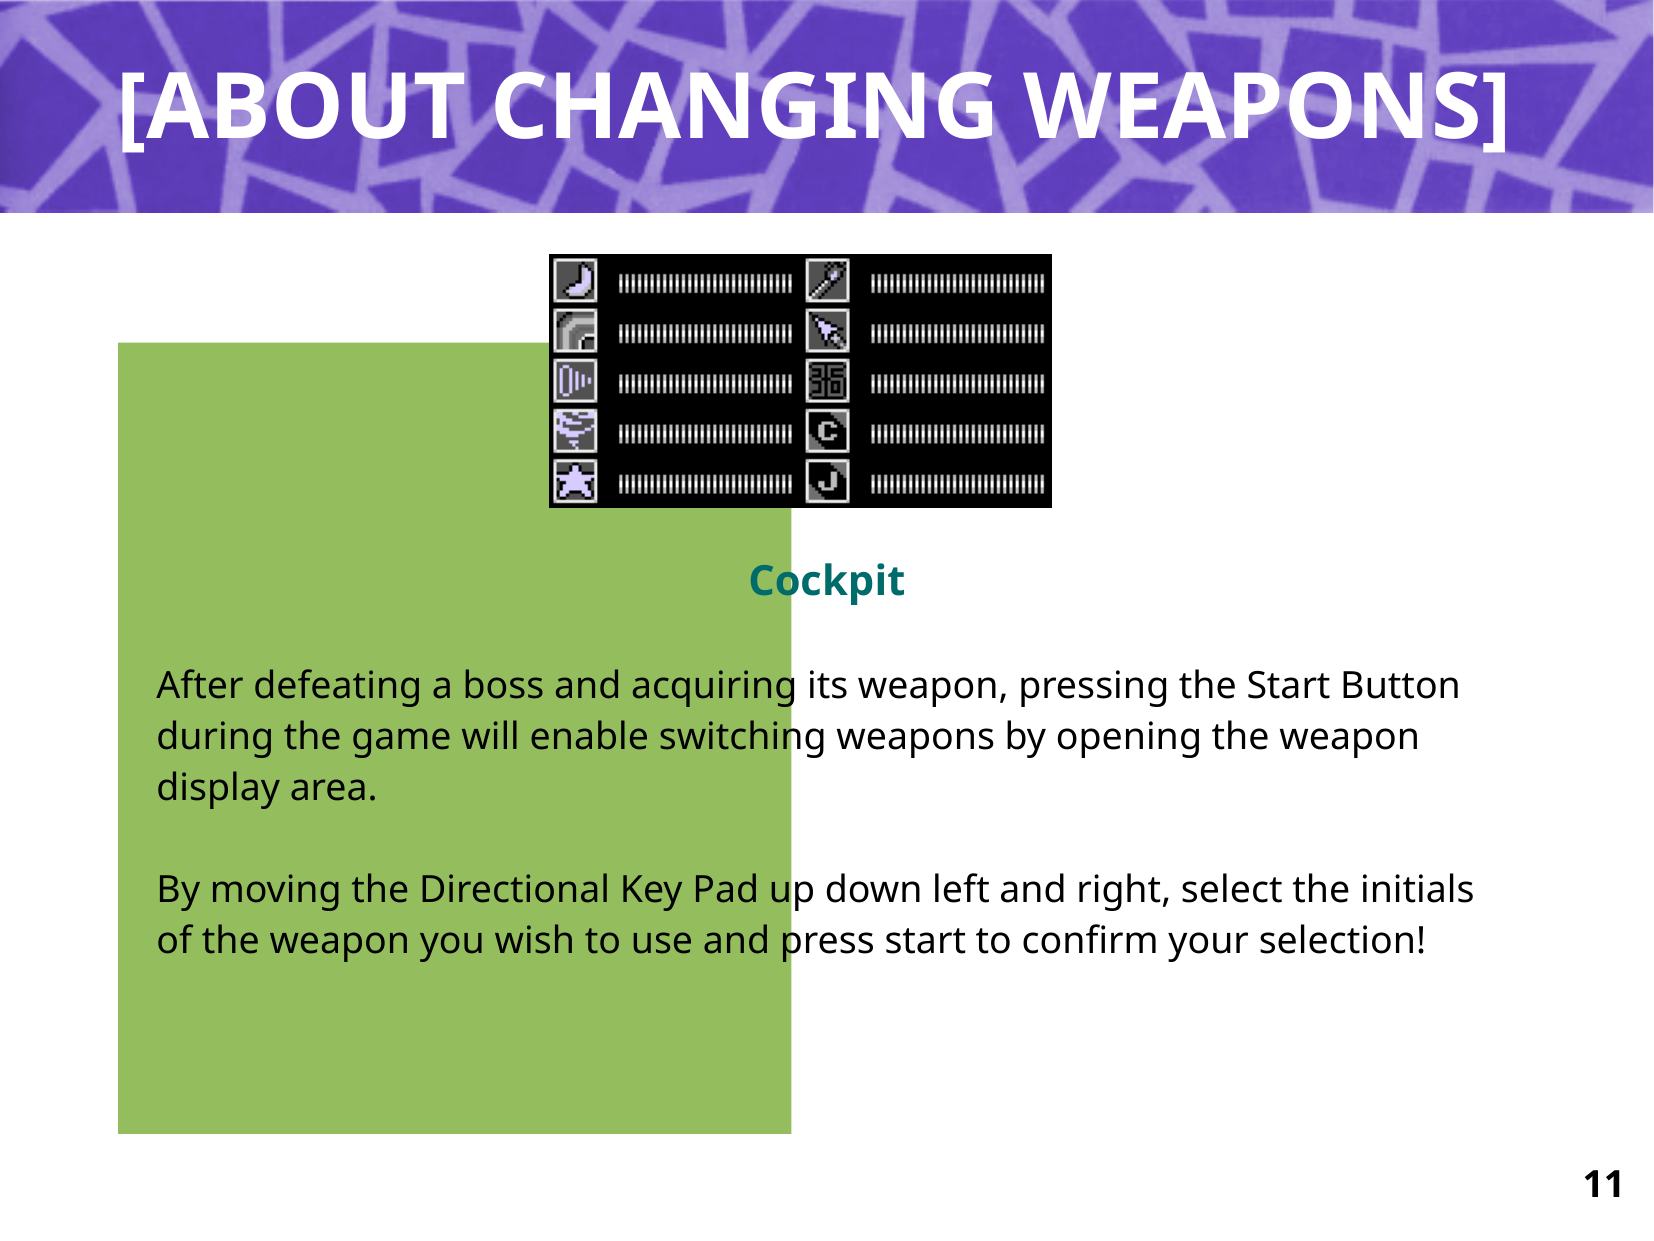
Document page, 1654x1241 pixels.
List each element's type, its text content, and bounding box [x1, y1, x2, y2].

text_box Cockpit After defeating a boss and acquiring its weapon, pressing the Start Button during the game will enable switching weapons by opening the weapon display area. By moving the Directional Key Pad up down left and right, select the initials of the weapon you wish to use and press start to confirm your selection! [141, 543, 1512, 1099]
picture [0, 0, 1654, 213]
title [ABOUT CHANGING WEAPONS] [70, 0, 1559, 208]
text_box [118, 342, 792, 1134]
picture [549, 254, 1052, 508]
